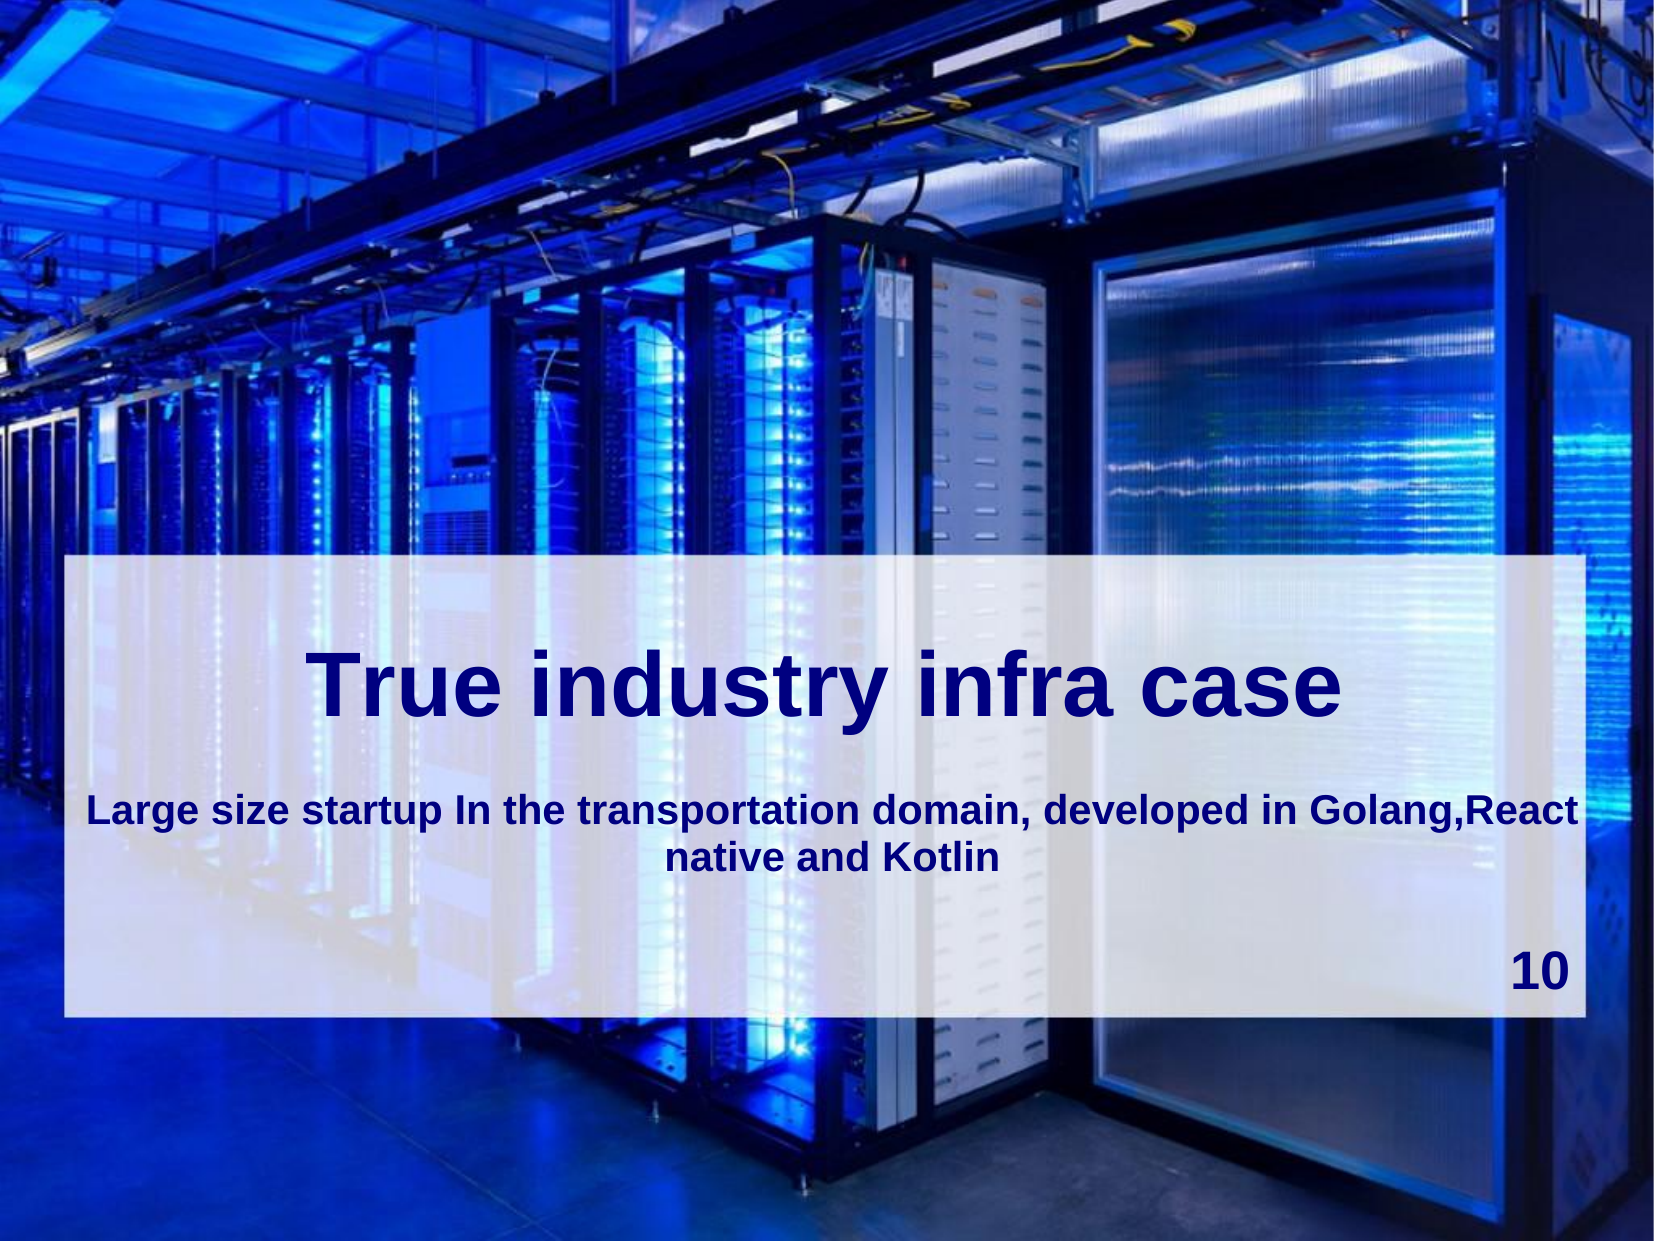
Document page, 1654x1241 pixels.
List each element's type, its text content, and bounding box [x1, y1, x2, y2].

text_box Large size startup In the transportation domain, developed in Golang,React native and Kotlin [75, 765, 1591, 901]
picture [0, 0, 1654, 1241]
text_box 10 [1495, 929, 1586, 1066]
text_box True industry infra case [59, 615, 1590, 751]
